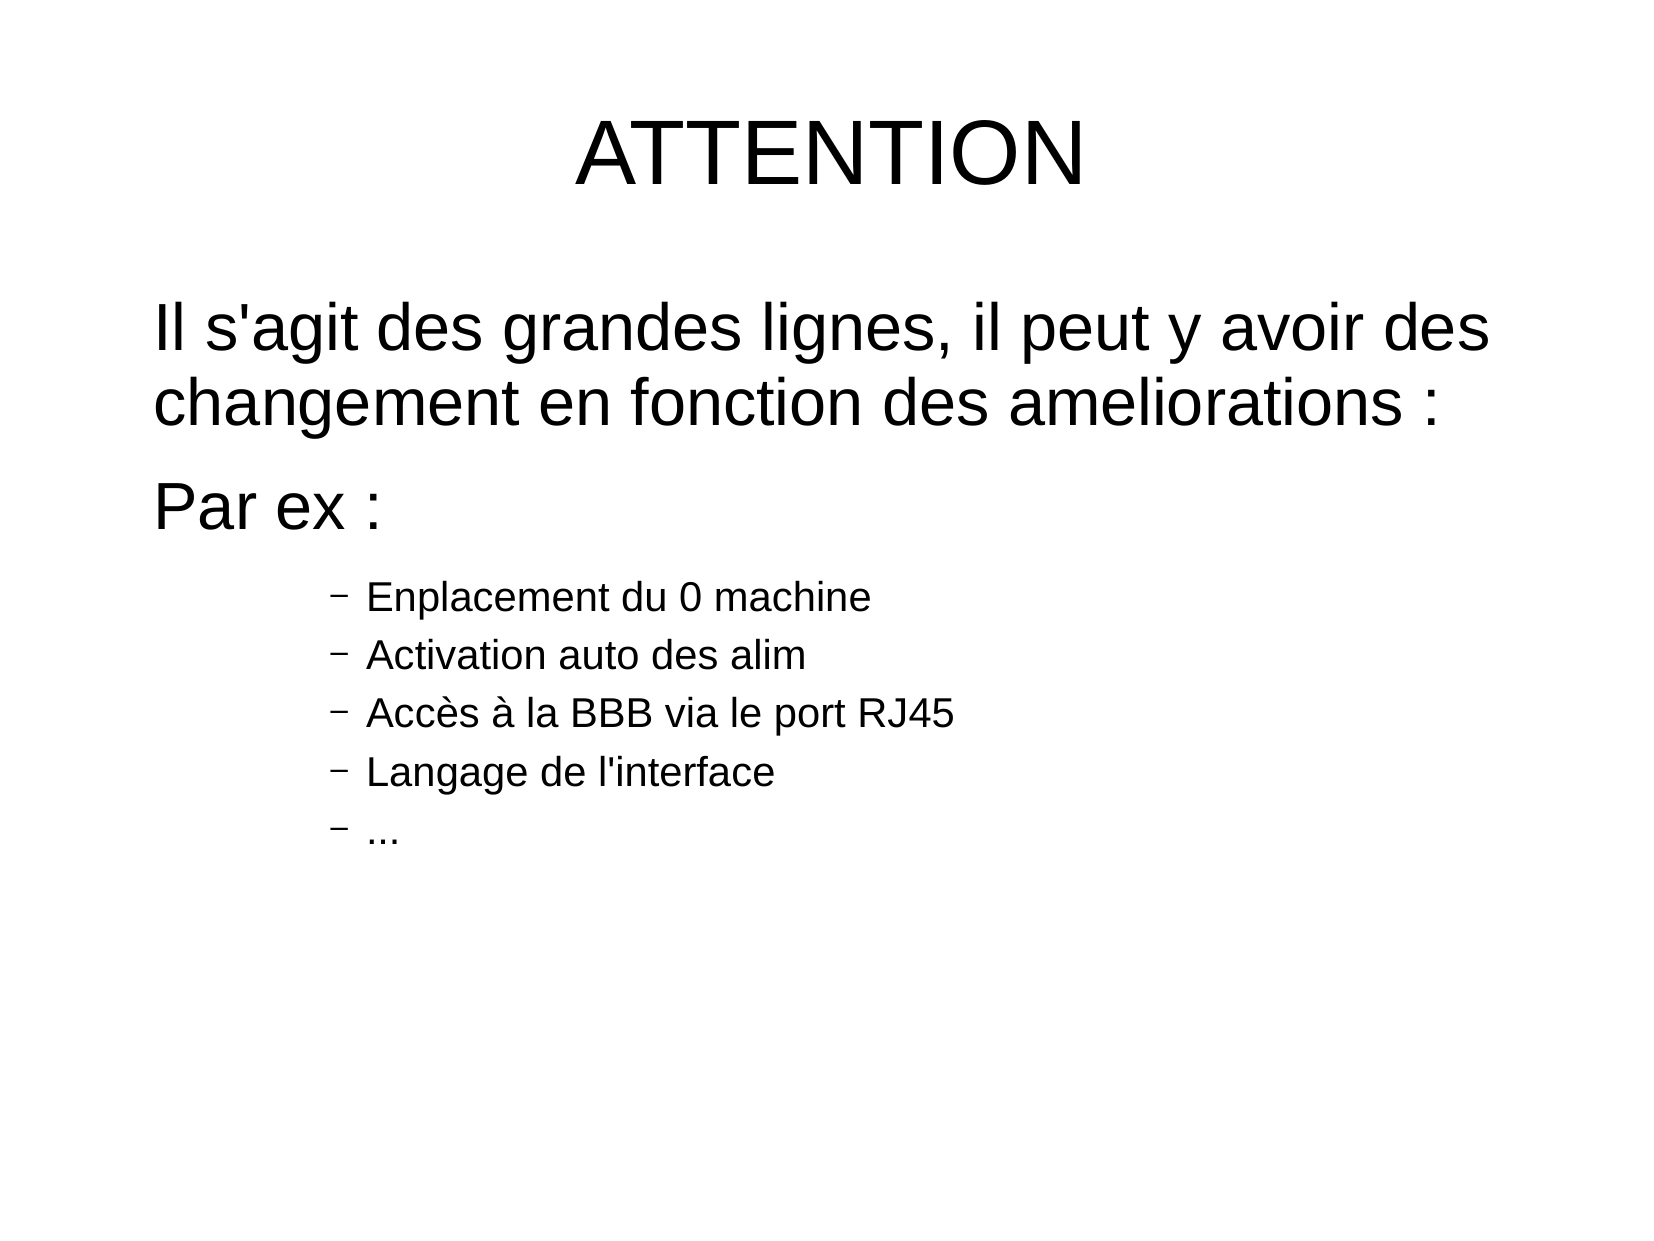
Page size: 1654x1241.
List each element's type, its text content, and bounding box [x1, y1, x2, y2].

list Il s'agit des grandes lignes, il peut y avoir des changement en fonction des ameliorations : Par ex : Enplacement du 0 machine Activation auto des alim Accès à la BBB via le port RJ45 Langage de l'interface ... [82, 290, 1571, 1010]
title ATTENTION [82, 49, 1571, 257]
